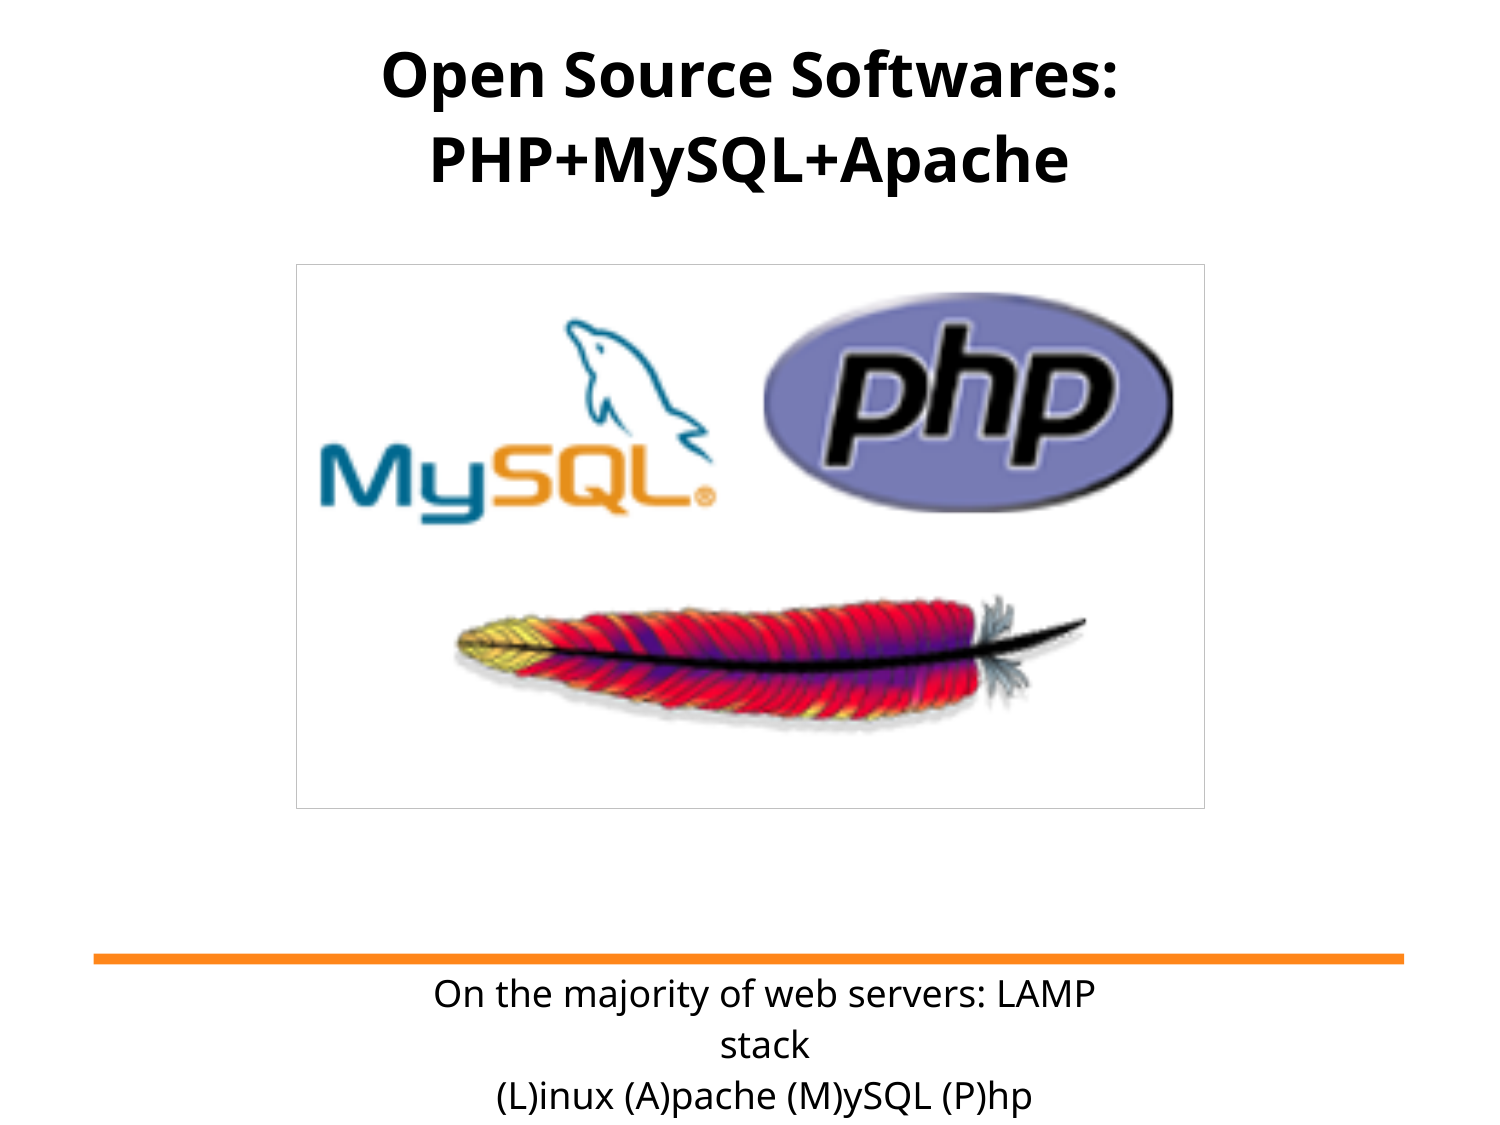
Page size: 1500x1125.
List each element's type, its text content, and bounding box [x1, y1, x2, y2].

picture [0, 0, 1500, 1125]
title Open Source Softwares: PHP+MySQL+Apache [75, 44, 1426, 188]
text_box On the majority of web servers: LAMP stack (L)inux (A)pache (M)ySQL (P)hp [382, 960, 1148, 1064]
